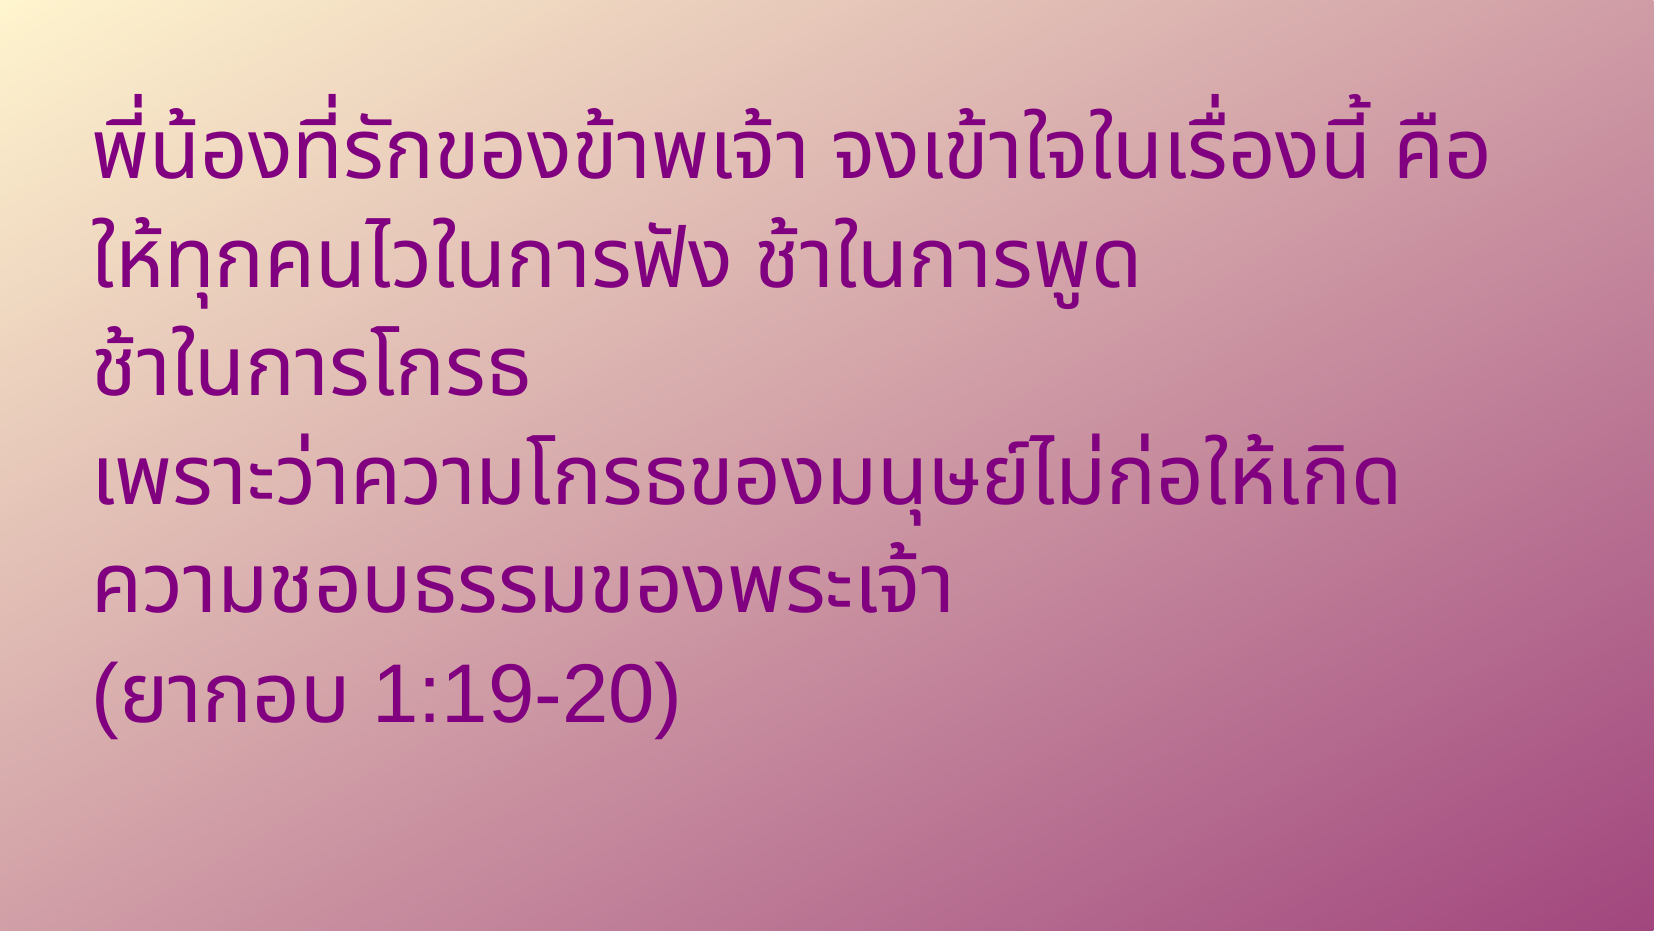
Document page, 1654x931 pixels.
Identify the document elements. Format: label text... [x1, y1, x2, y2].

text_box พี่น้องที่รักของข้าพเจ้า จงเข้าใจในเรื่องนี้ คือให้ทุกคนไวในการฟัง ช้าในการพูด ช้าในการโกรธ เพราะว่าความโกรธของมนุษย์ไม่ก่อให้เกิดความชอบธรรมของพระเจ้า (ยากอบ 1:19-20) [77, 96, 1578, 764]
